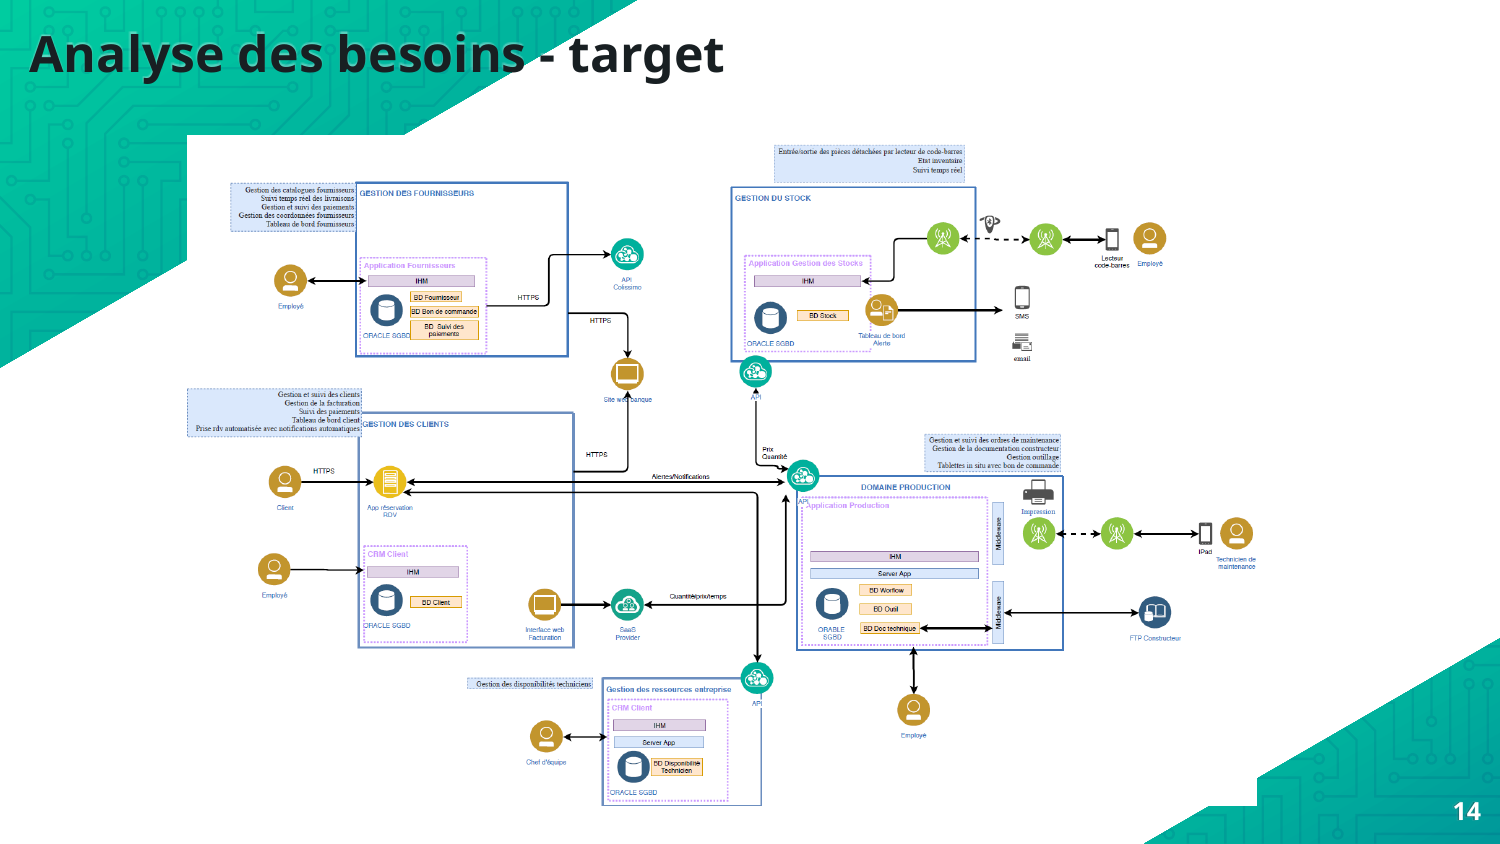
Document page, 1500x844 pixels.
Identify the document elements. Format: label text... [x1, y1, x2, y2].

picture [187, 135, 1257, 806]
slide_number <numéro> [1391, 779, 1482, 844]
title Analyse des besoins - target [29, 29, 1347, 88]
